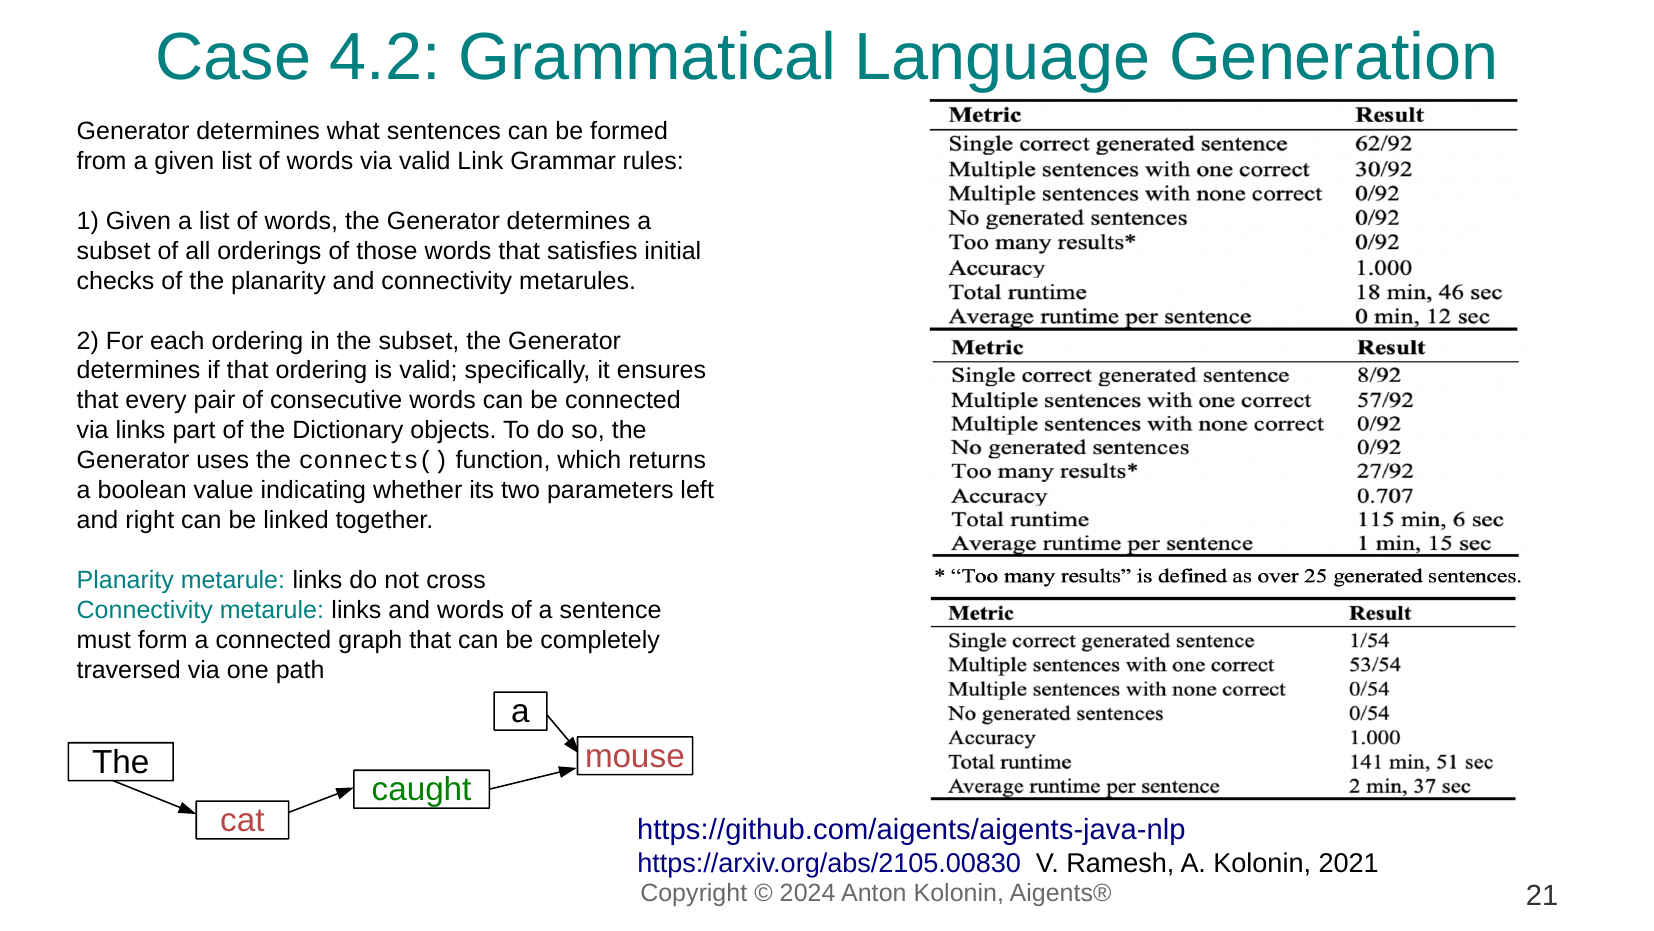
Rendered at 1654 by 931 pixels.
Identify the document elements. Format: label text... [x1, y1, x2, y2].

picture [918, 111, 1529, 808]
text_box cat [196, 801, 289, 839]
text_box mouse [577, 736, 693, 775]
text_box https://github.com/aigents/aigents-java-nlp [622, 805, 1228, 840]
text_box https://arxiv.org/abs/2105.00830 V. Ramesh, A. Kolonin, 2021 [622, 840, 1496, 890]
text_box Case 4.2: Grammatical Language Generation [83, 2, 1572, 111]
text_box a [494, 692, 547, 731]
text_box Generator determines what sentences can be formed from a given list of words via valid Link Grammar rules: 1) Given a list of words, the Generator determines a subset of all orderings of those words that satisfies initial checks of the planarity and connectivity metarules. 2) For each ordering in the subset, the Generator determines if that ordering is valid; specifically, it ensures that every pair of consecutive words can be connected via links part of the Dictionary objects. To do so, the Generator uses the connects() function, which returns a boolean value indicating whether its two parameters left and right can be linked together. Planarity metarule: links do not cross Connectivity metarule: links and words of a sentence must form a connected graph that can be completely traversed via one path [61, 107, 735, 702]
text_box The [68, 742, 174, 781]
text_box caught [353, 770, 490, 809]
